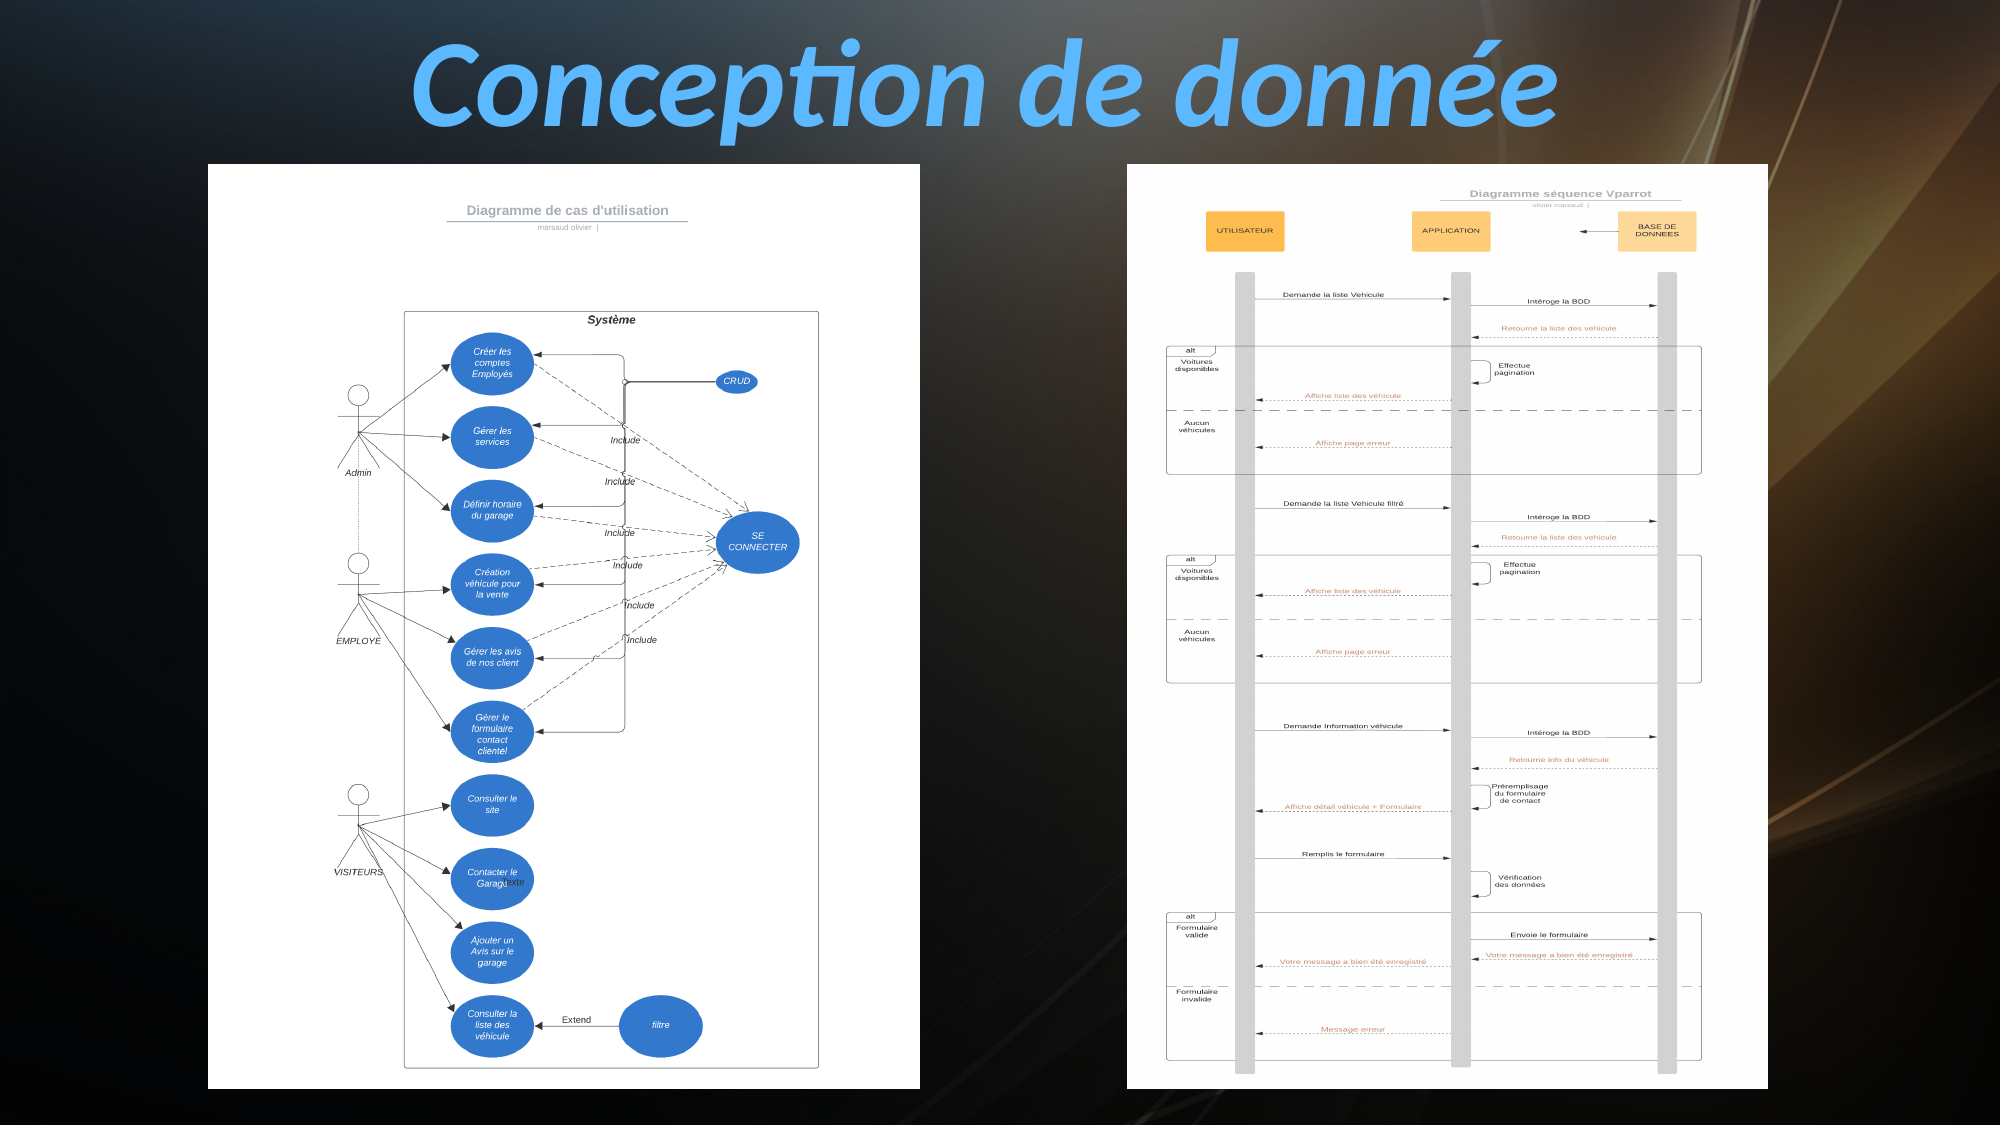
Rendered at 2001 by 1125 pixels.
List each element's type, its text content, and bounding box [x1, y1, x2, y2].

picture [0, 0, 2000, 1125]
subtitle Conception de donnée [249, 10, 1750, 165]
